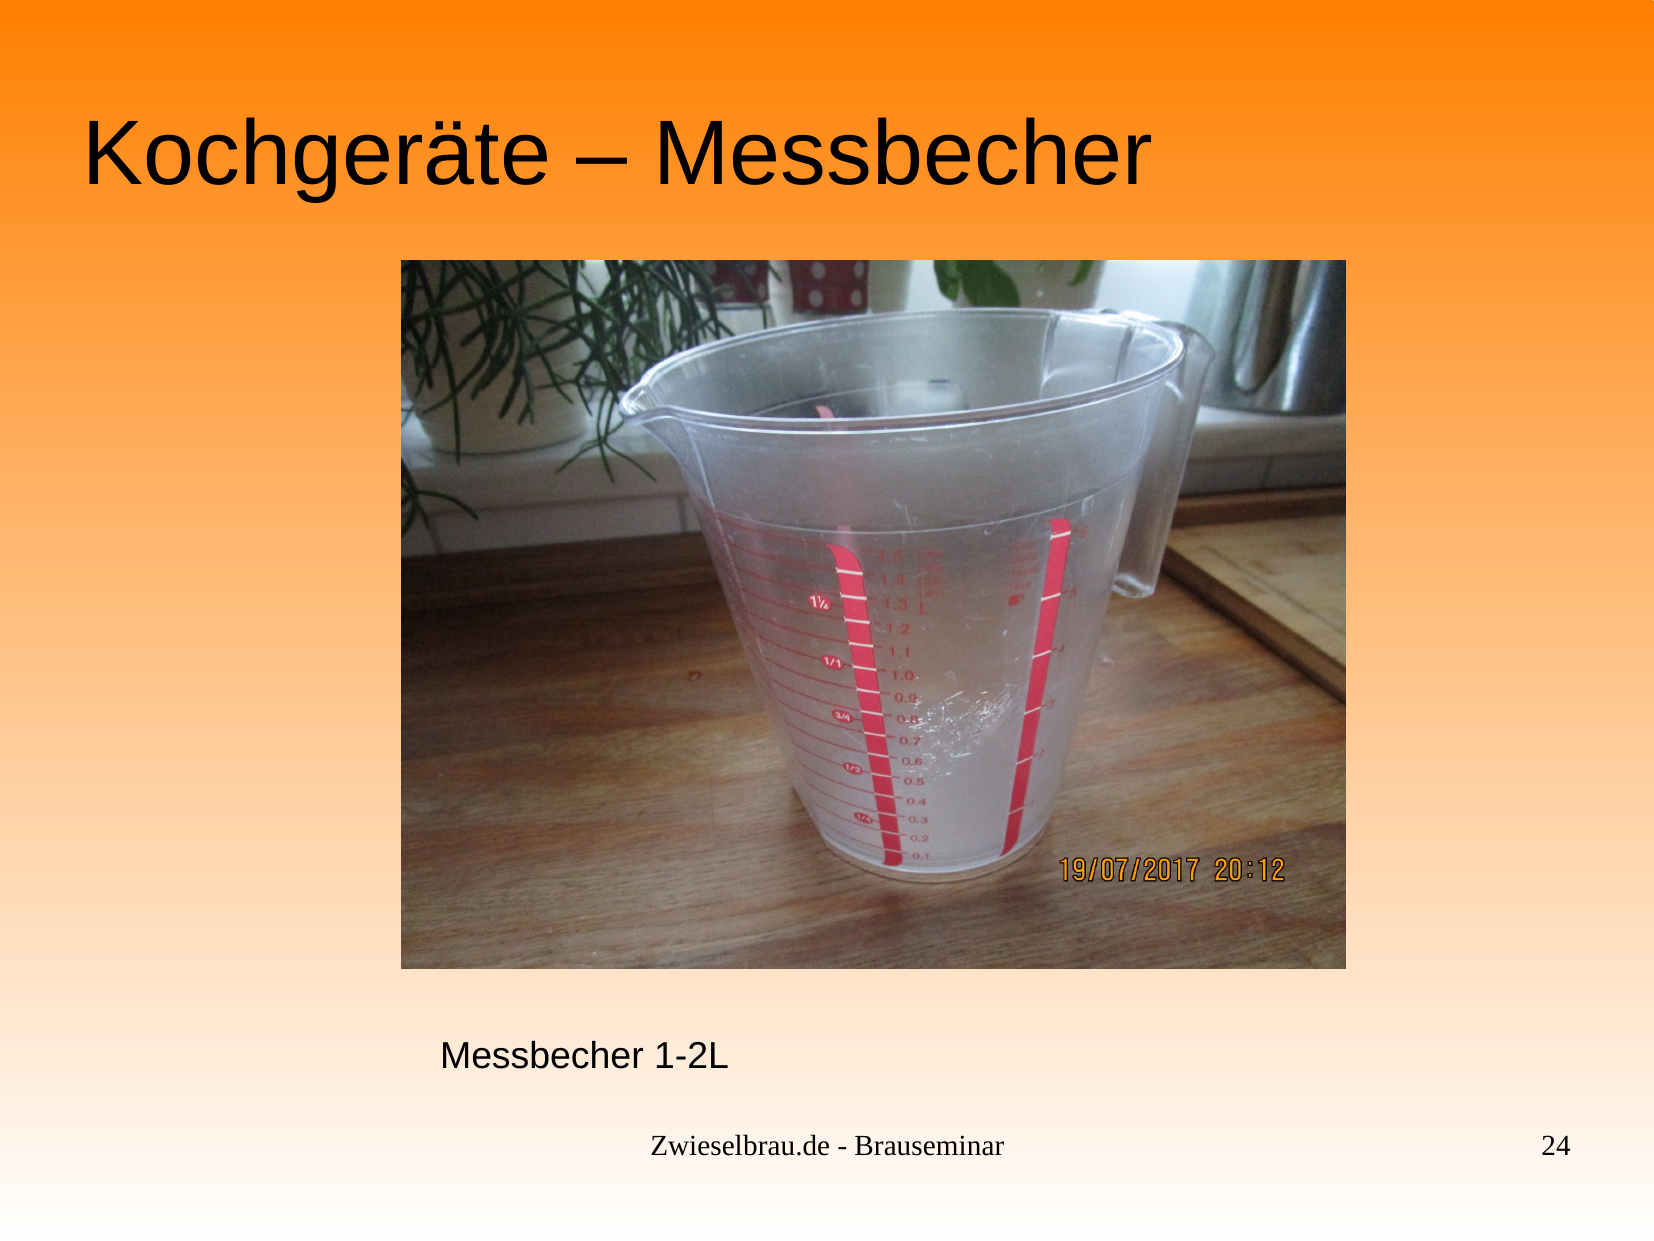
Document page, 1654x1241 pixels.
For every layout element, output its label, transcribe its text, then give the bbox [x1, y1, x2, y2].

text_box [212, 256, 1489, 981]
picture [401, 260, 1346, 969]
text_box Messbecher 1-2L [425, 1027, 1441, 1111]
title Kochgeräte – Messbecher [82, 49, 1619, 257]
